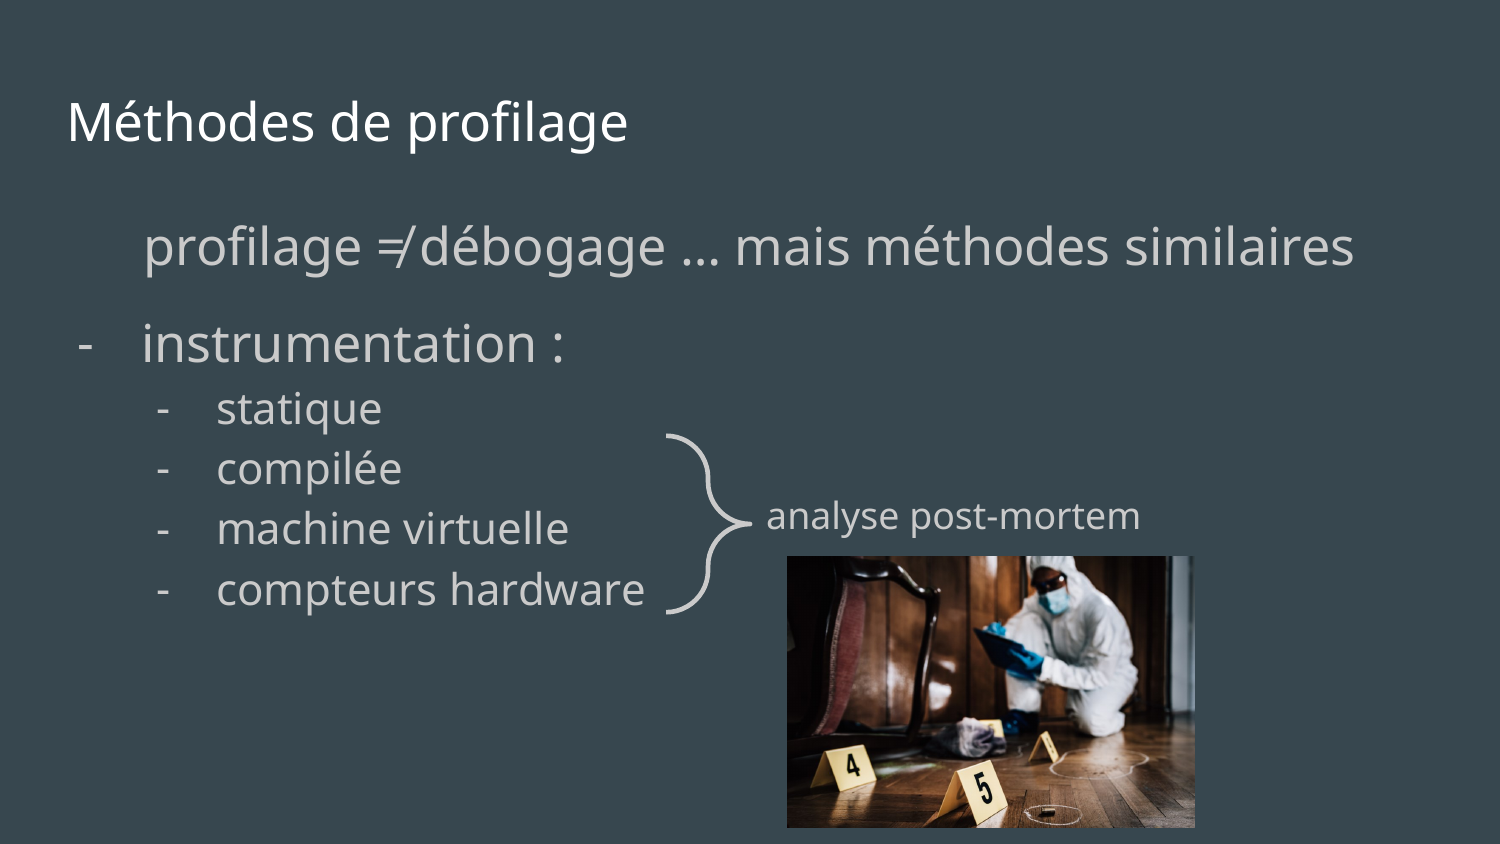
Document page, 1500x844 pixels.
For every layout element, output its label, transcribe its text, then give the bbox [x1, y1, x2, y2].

title Méthodes de profilage [51, 72, 1449, 167]
text_box analyse post-mortem [751, 477, 1259, 618]
list profilage ≠ débogage … mais méthodes similaires instrumentation : statique compilée machine virtuelle compteurs hardware [51, 189, 1449, 750]
picture [787, 618, 1195, 828]
